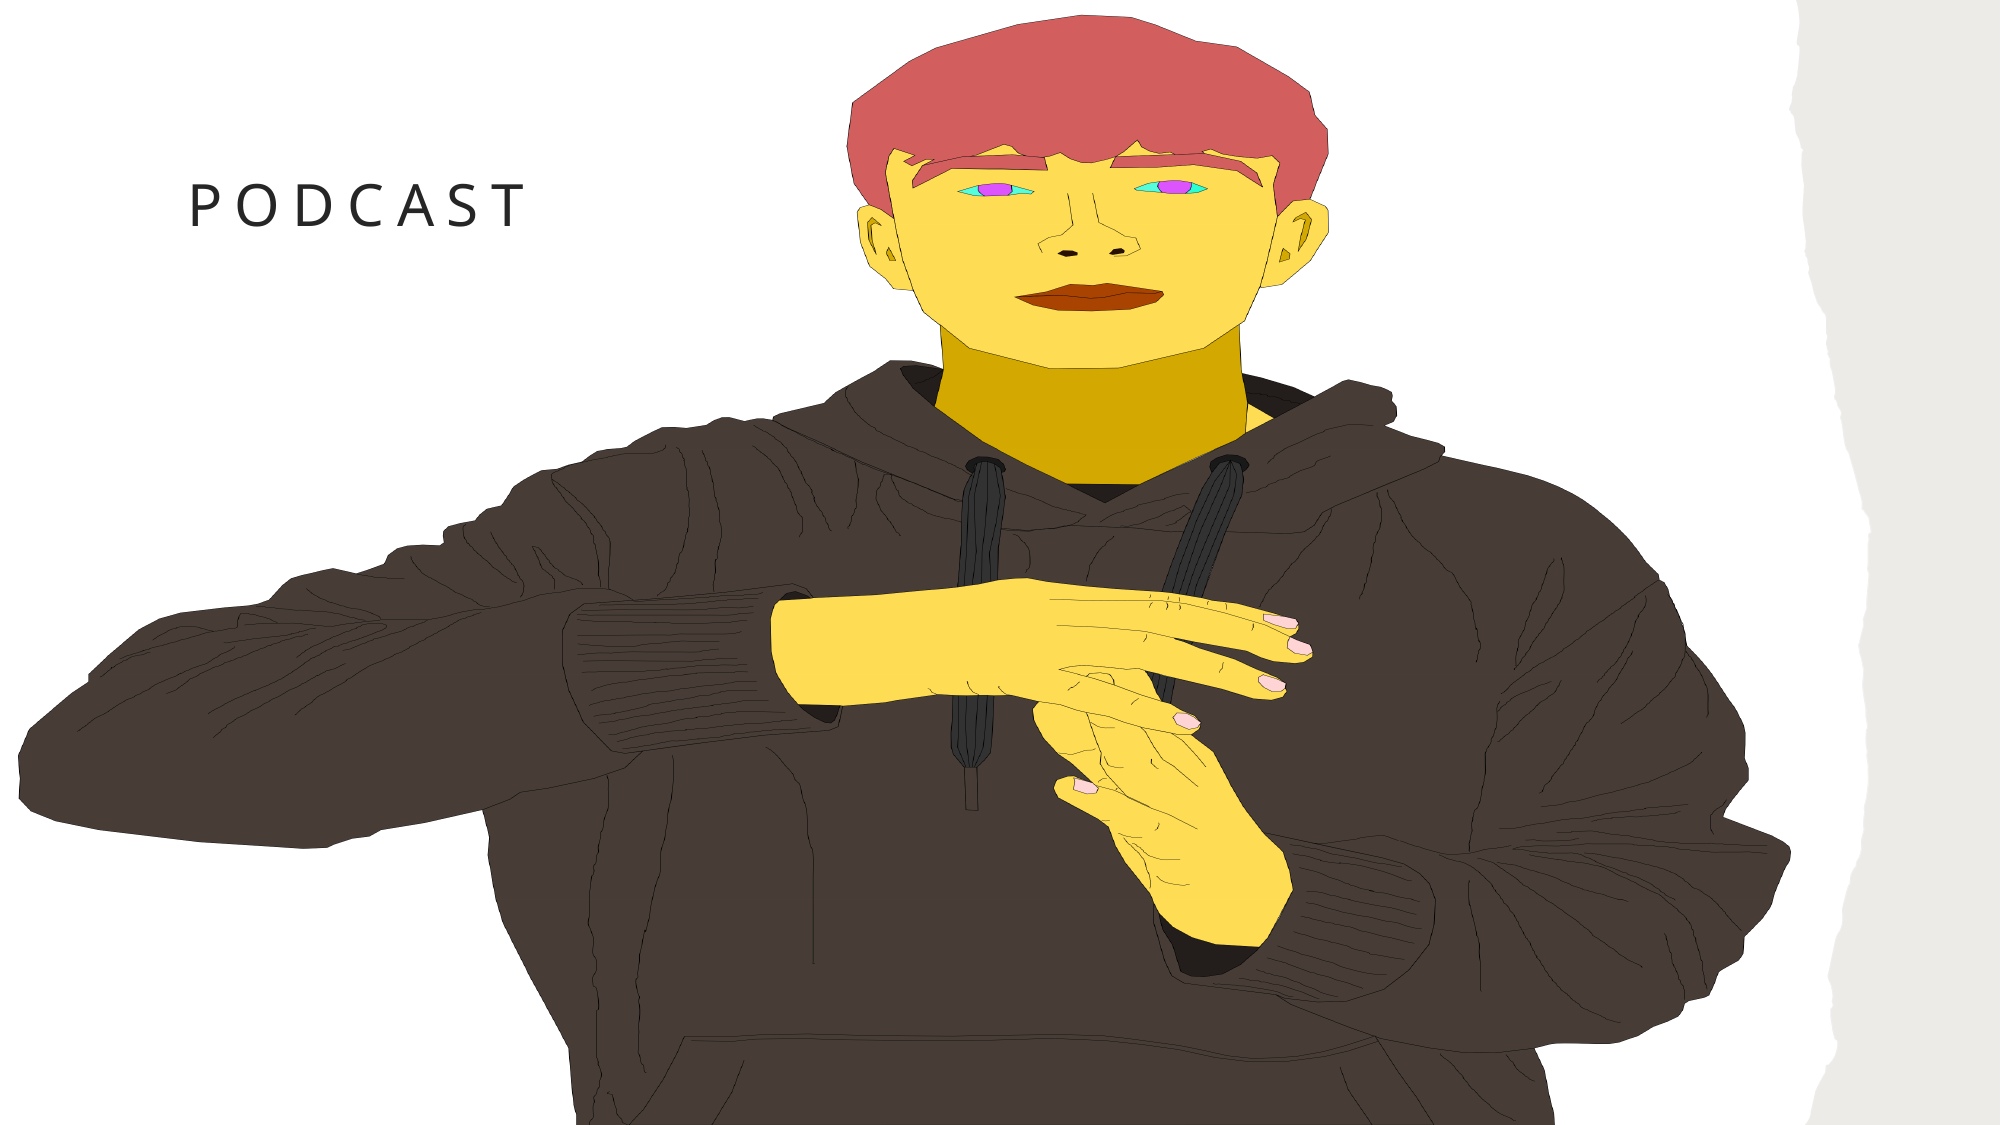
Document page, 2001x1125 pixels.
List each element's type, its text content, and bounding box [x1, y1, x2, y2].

picture [793, 618, 894, 719]
title Podcast [172, 99, 1782, 300]
